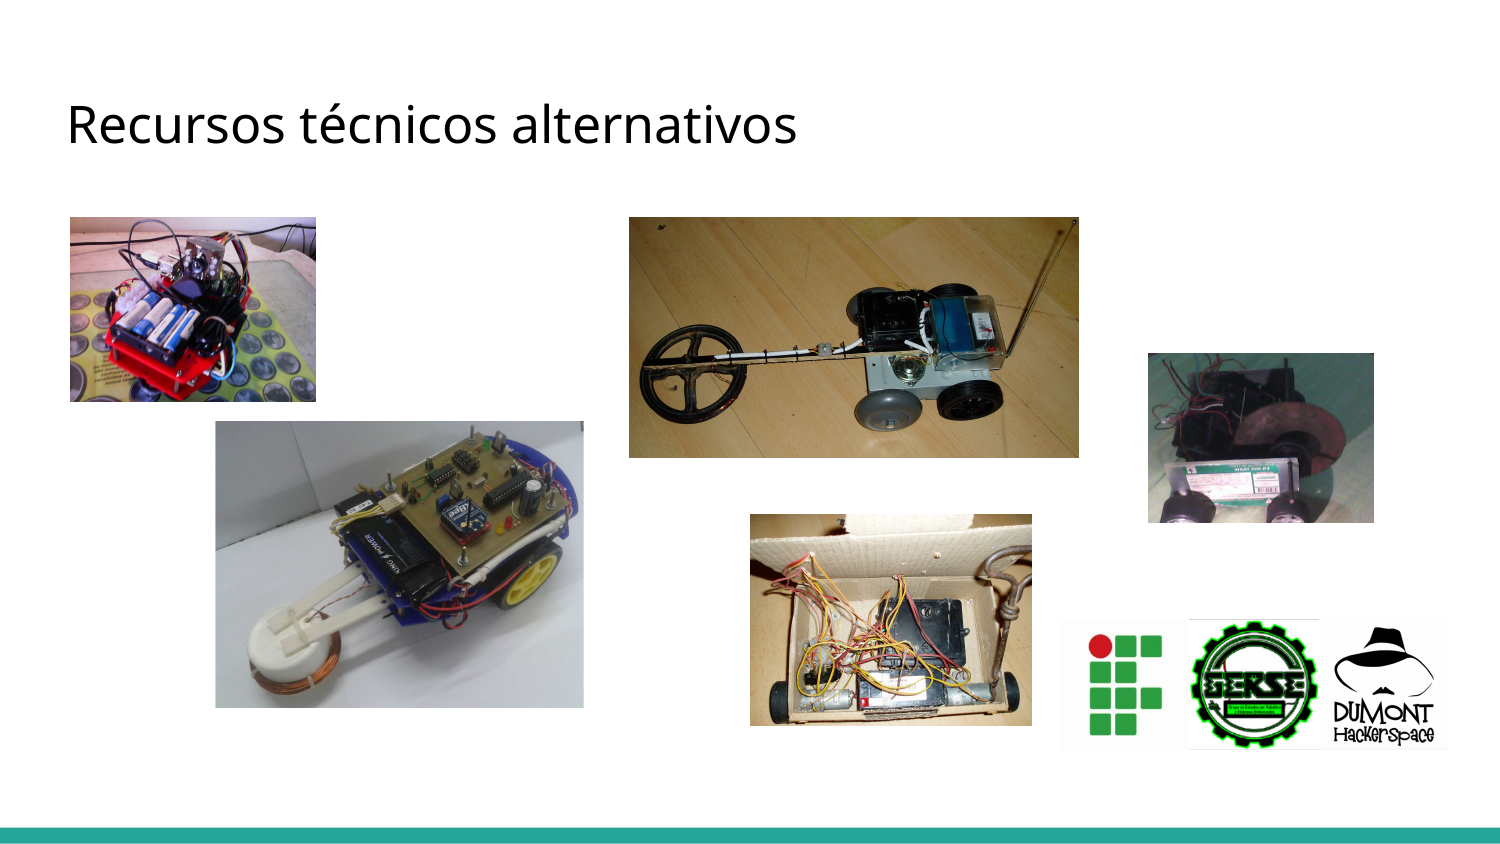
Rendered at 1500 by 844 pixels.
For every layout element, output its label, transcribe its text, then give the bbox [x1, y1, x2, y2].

picture [750, 514, 1032, 726]
picture [215, 421, 584, 708]
picture [1060, 619, 1449, 750]
picture [70, 217, 316, 402]
picture [1148, 353, 1374, 523]
picture [629, 217, 1079, 458]
title Recursos técnicos alternativos [51, 72, 1449, 174]
